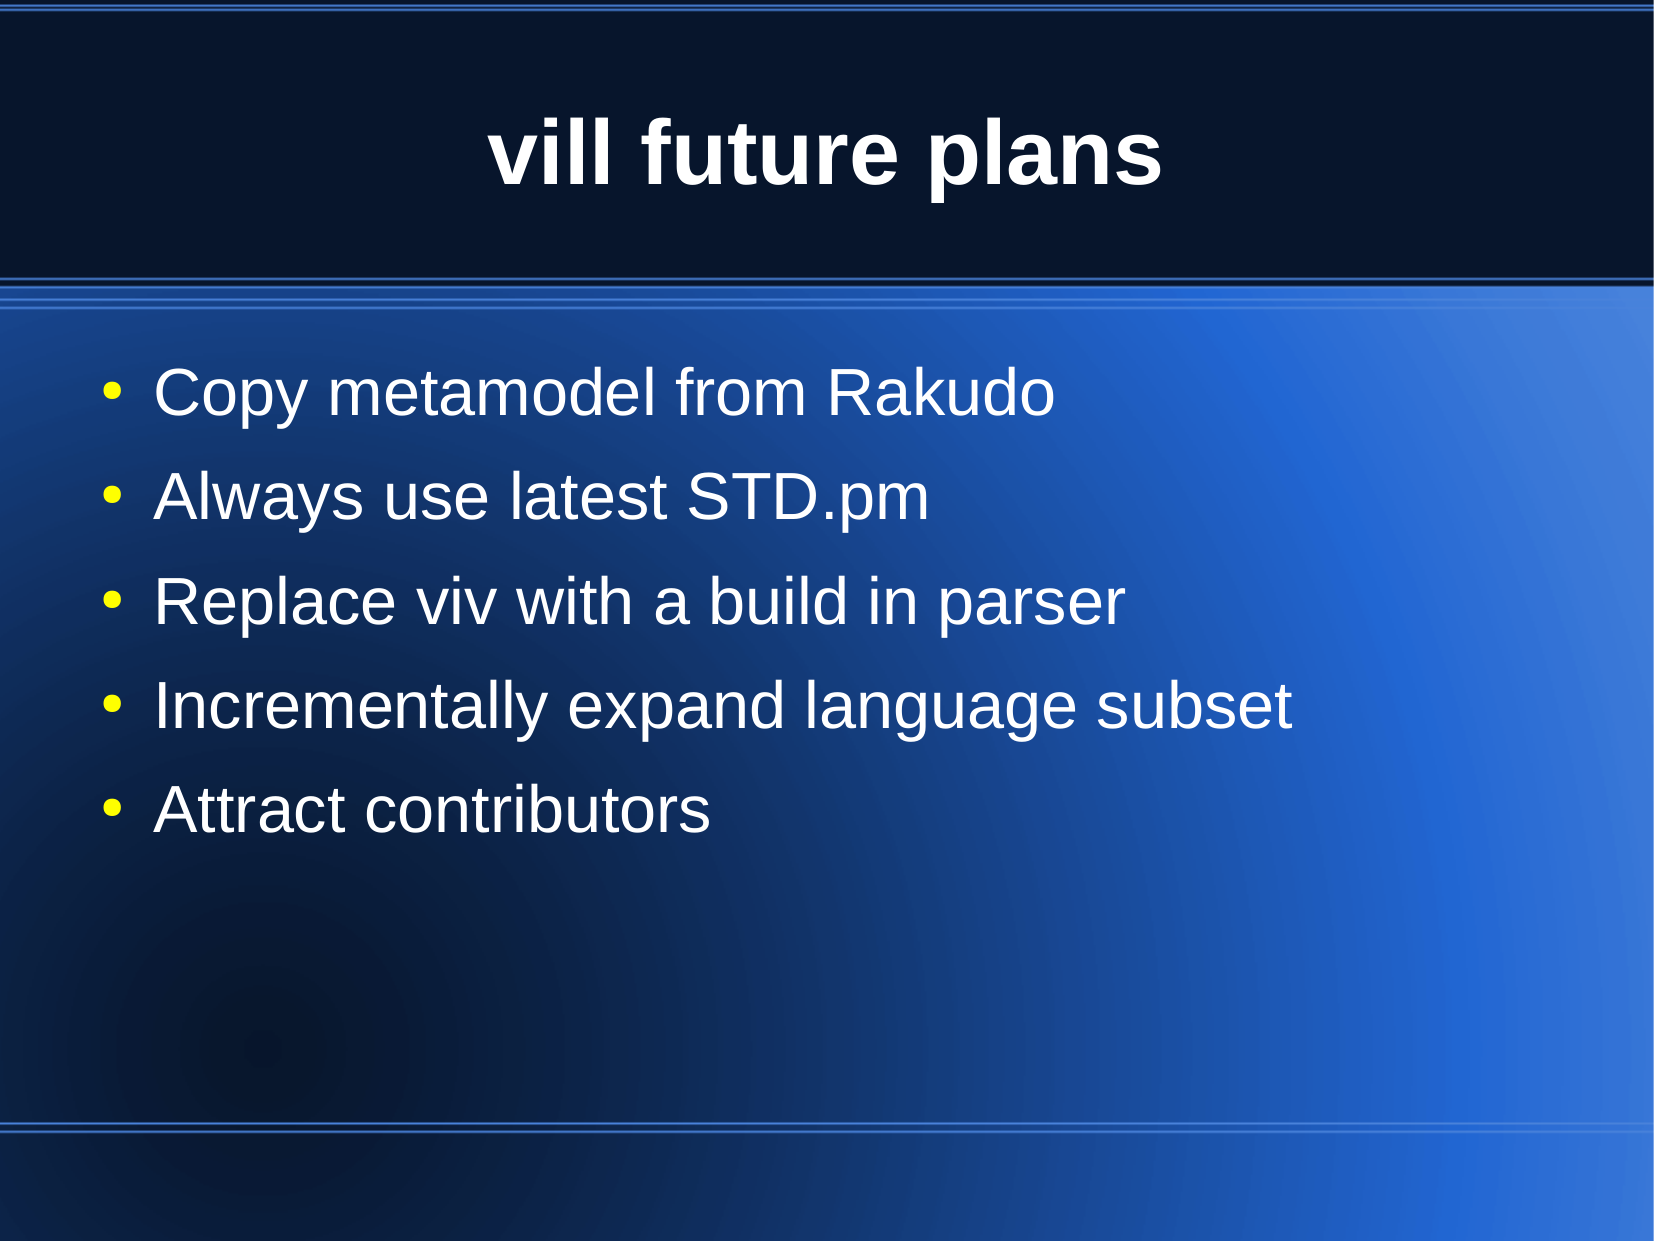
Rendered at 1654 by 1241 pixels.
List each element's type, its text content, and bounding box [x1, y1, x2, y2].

picture [0, 0, 1654, 1241]
list Copy metamodel from Rakudo Always use latest STD.pm Replace viv with a build in parser Incrementally expand language subset Attract contributors [82, 355, 1571, 1159]
title vill future plans [82, 56, 1571, 250]
